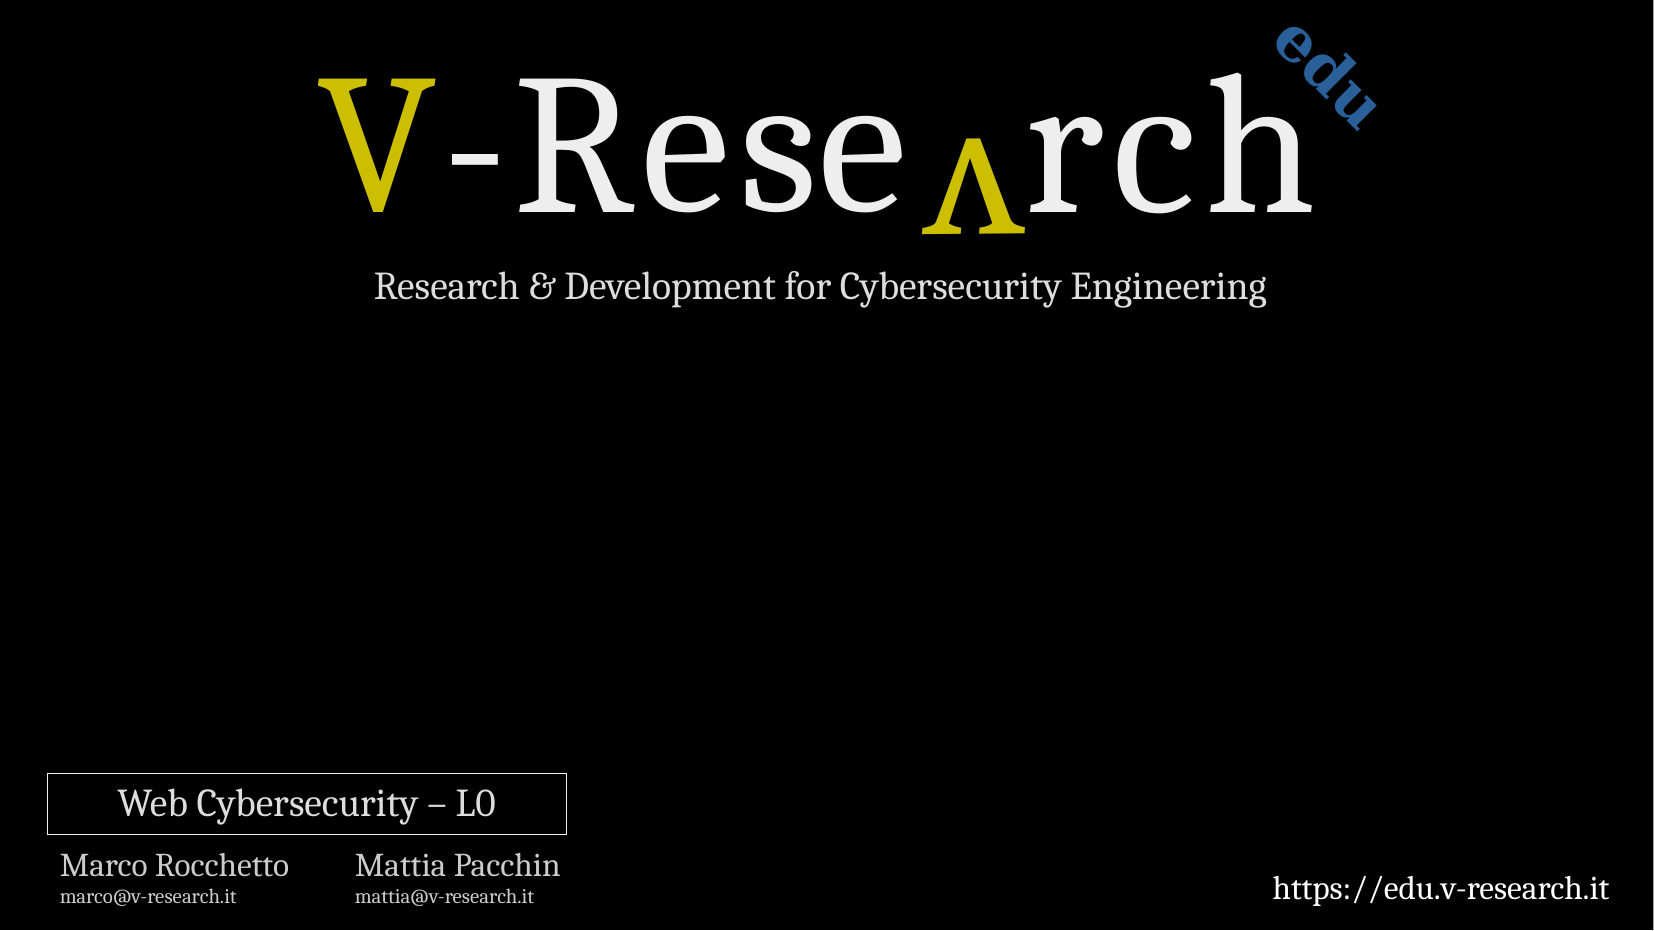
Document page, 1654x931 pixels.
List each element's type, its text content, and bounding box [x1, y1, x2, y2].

text_box R [499, 25, 627, 256]
text_box edu [1170, 0, 1418, 234]
text_box Marco Rocchetto Mattia Pacchin marco@v-research.it mattia@v-research.it [44, 839, 584, 923]
text_box https://edu.v-research.it [1257, 862, 1640, 922]
text_box r [1033, 25, 1097, 256]
text_box Web Cybersecurity – L0 [47, 773, 567, 835]
text_box c [1097, 25, 1190, 256]
text_box e [803, 23, 901, 256]
text_box V [303, 25, 427, 400]
text_box h [1190, 25, 1265, 100]
text_box e [627, 23, 725, 256]
text_box Research & Development for Cybersecurity Engineering [335, 256, 1308, 426]
text_box s [725, 23, 803, 256]
text_box h [1190, 25, 1456, 400]
text_box - [427, 23, 524, 256]
text_box v [899, 0, 1034, 256]
